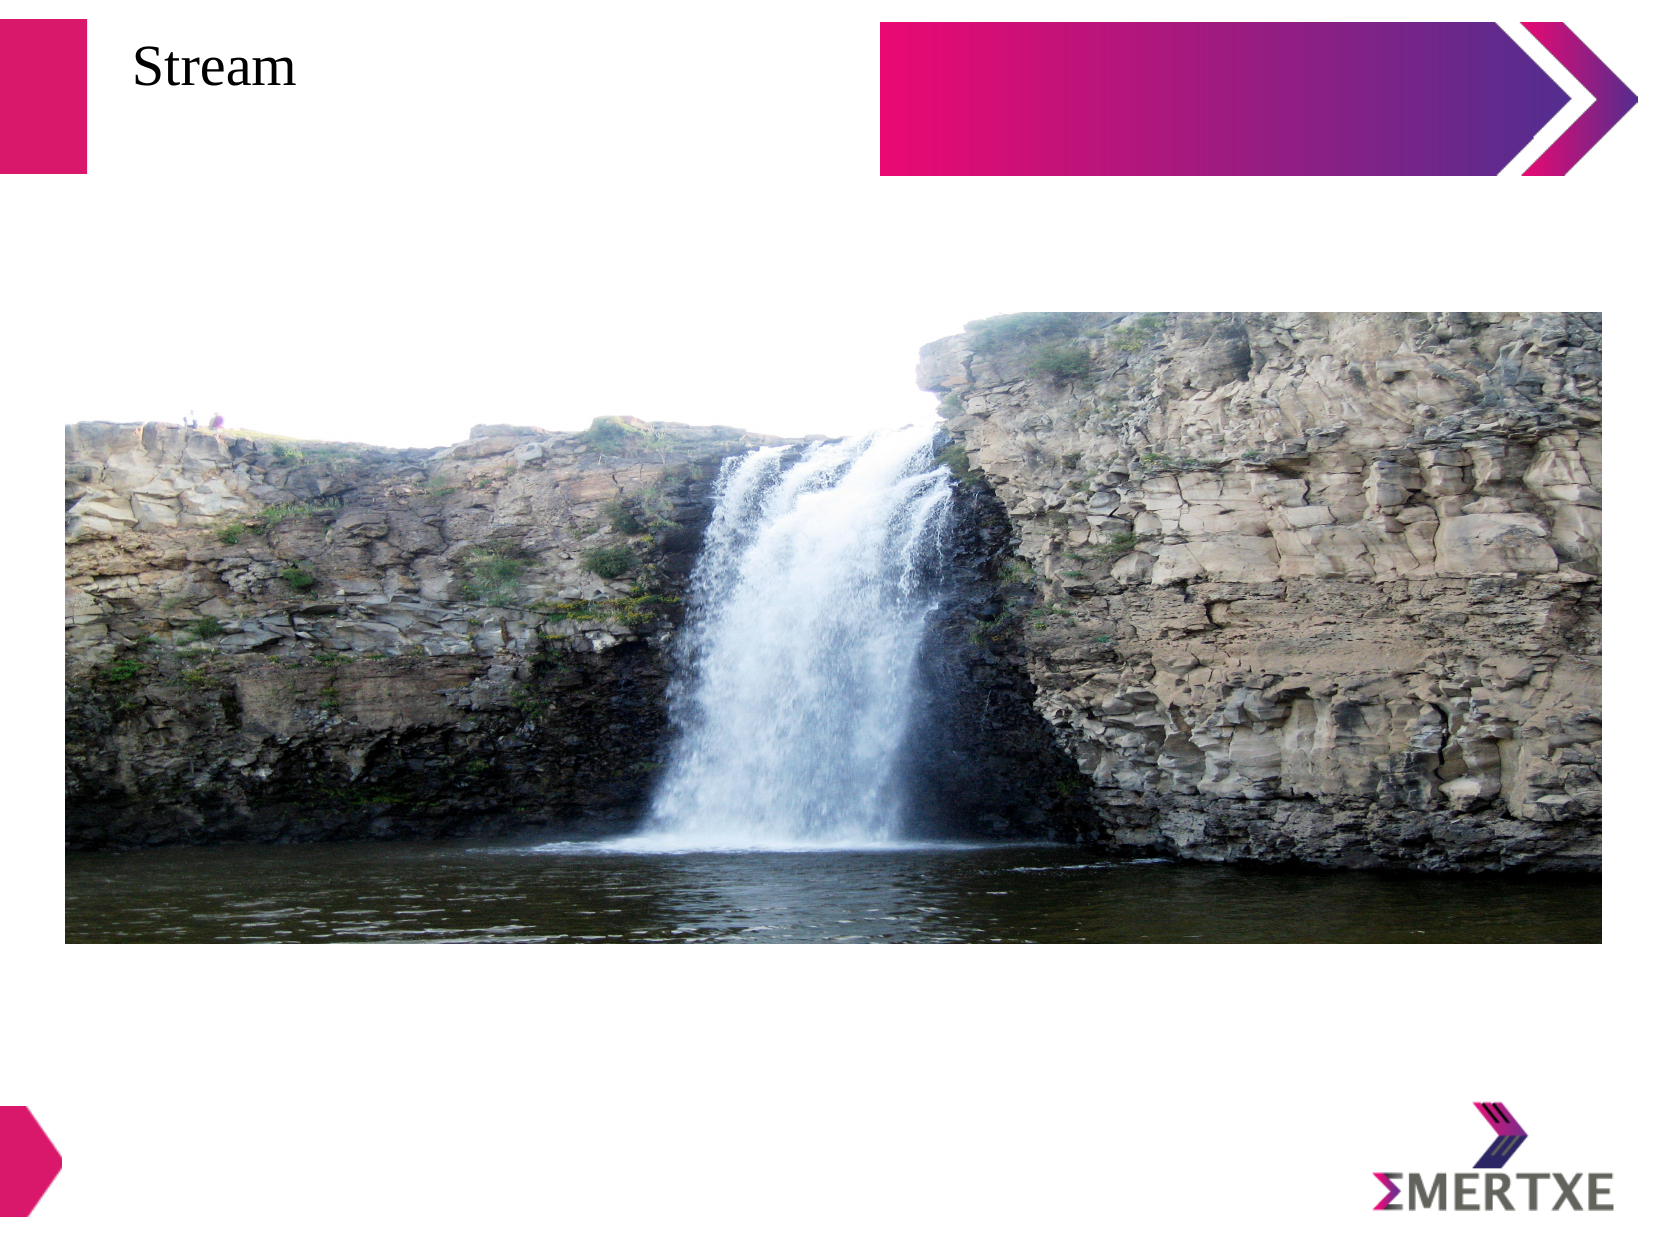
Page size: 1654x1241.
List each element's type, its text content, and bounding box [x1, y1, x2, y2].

text_box [117, 39, 873, 148]
picture [1372, 1098, 1615, 1211]
picture [65, 312, 1602, 944]
picture [880, 22, 1638, 176]
text_box Stream [117, 25, 847, 115]
